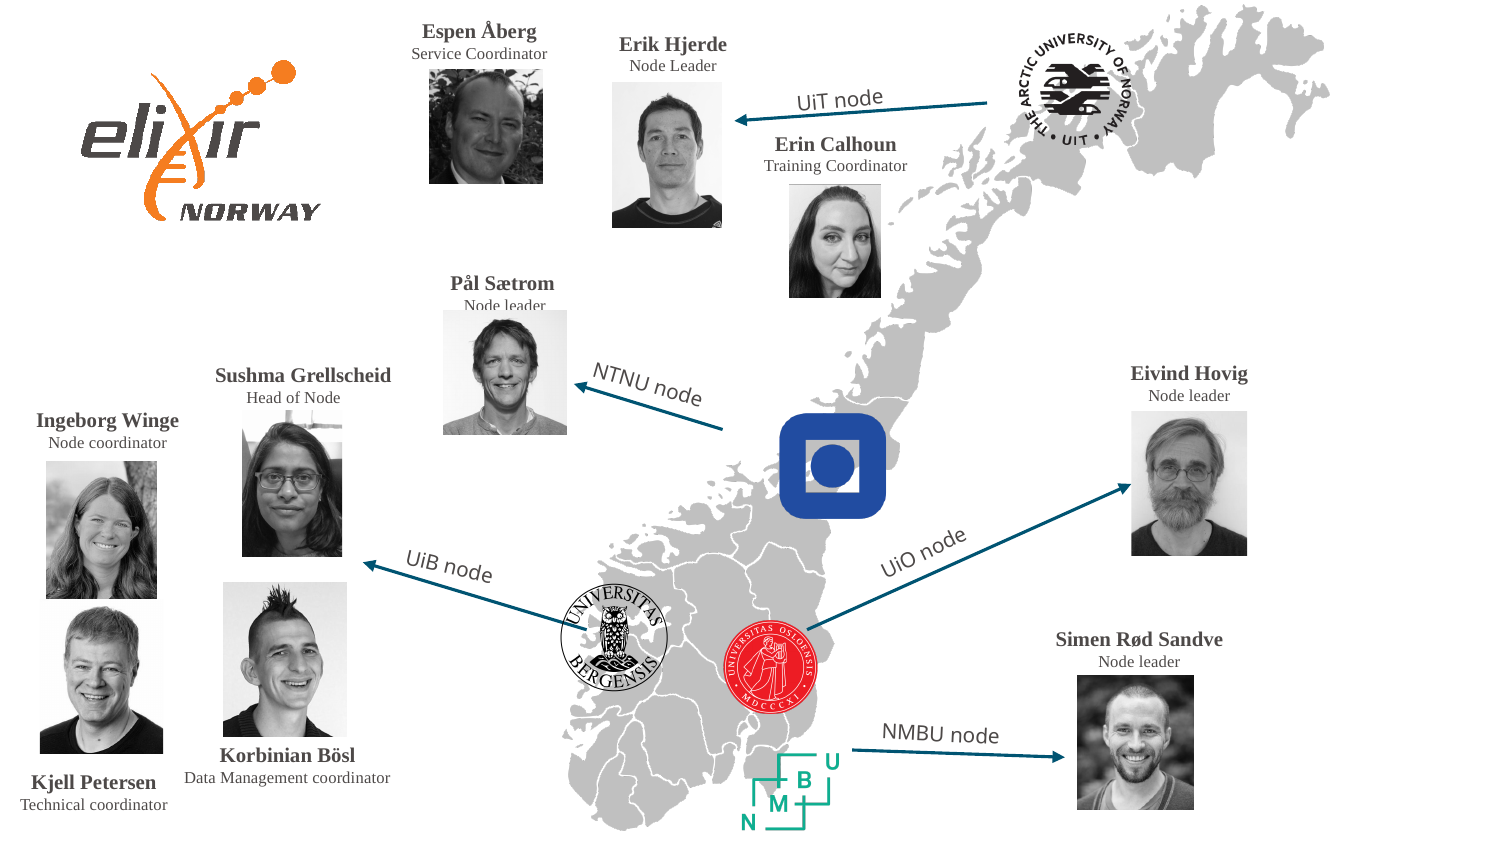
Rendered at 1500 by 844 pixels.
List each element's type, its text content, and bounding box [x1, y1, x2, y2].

picture [443, 4, 1330, 840]
picture [223, 582, 347, 730]
text_box Eivind Hovig Node leader [1105, 348, 1274, 415]
text_box Espen Åberg Service Coordinator [390, 6, 569, 73]
text_box Sushma Grellscheid Head of Node [184, 350, 403, 417]
text_box UiB node [391, 530, 536, 604]
text_box UiT node [783, 68, 927, 119]
picture [81, 60, 321, 221]
picture [242, 410, 343, 557]
picture [39, 461, 164, 754]
text_box Erin Calhoun Training Coordinator [746, 119, 925, 186]
text_box Simen Rød Sandve Node leader [1030, 614, 1249, 681]
text_box Korbinian Bösl Data Management coordinator [148, 730, 427, 797]
picture [429, 69, 543, 184]
text_box NTNU node [577, 342, 757, 432]
text_box UiO node [861, 494, 1006, 594]
text_box Pål Sætrom Node leader [421, 258, 589, 325]
text_box Erik Hjerde Node Leader [584, 19, 763, 86]
text_box NMBU node [869, 706, 1045, 757]
text_box Kjell Petersen Technical coordinator [0, 757, 207, 824]
text_box Ingeborg Winge Node coordinator [0, 395, 221, 462]
